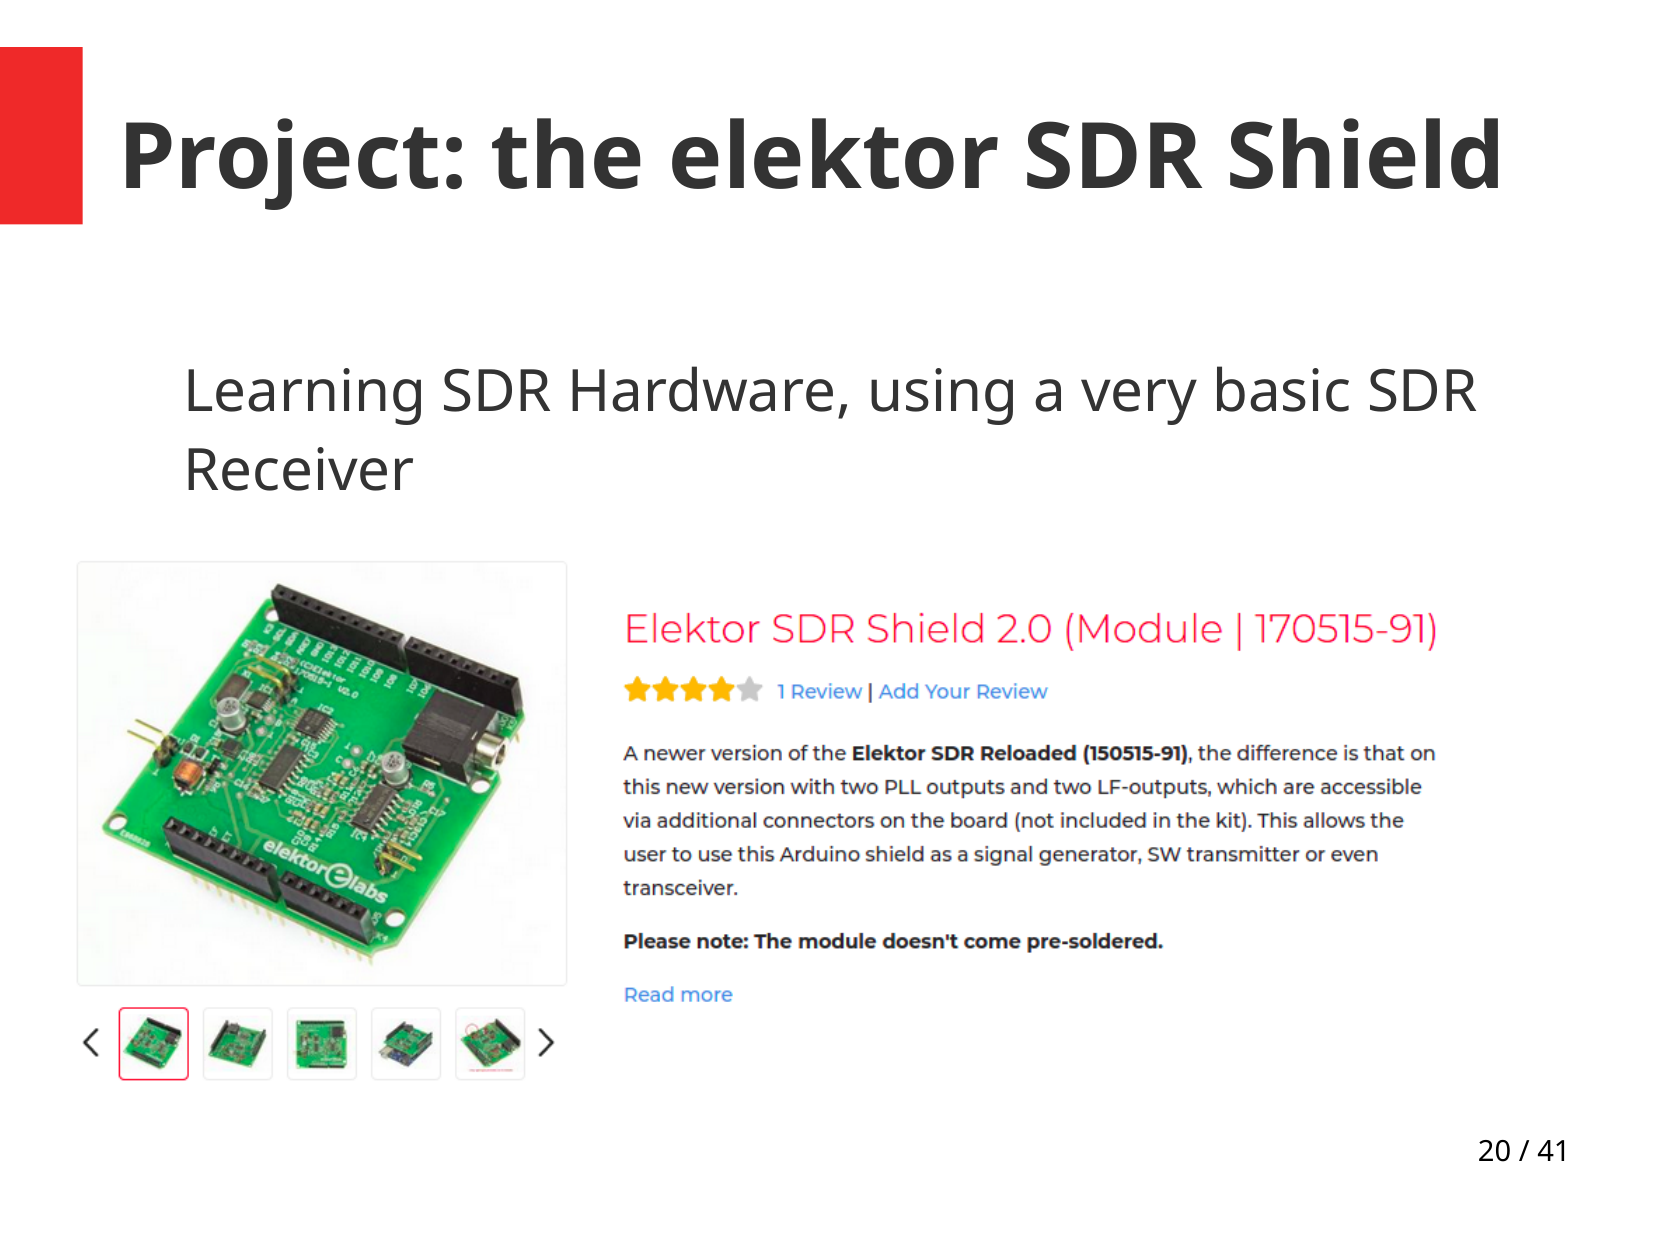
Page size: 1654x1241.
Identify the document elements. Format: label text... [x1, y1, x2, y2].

list Learning SDR Hardware, using a very basic SDR Receiver [112, 240, 1531, 516]
title Project: the elektor SDR Shield [118, 45, 1571, 260]
picture [60, 550, 1490, 1111]
